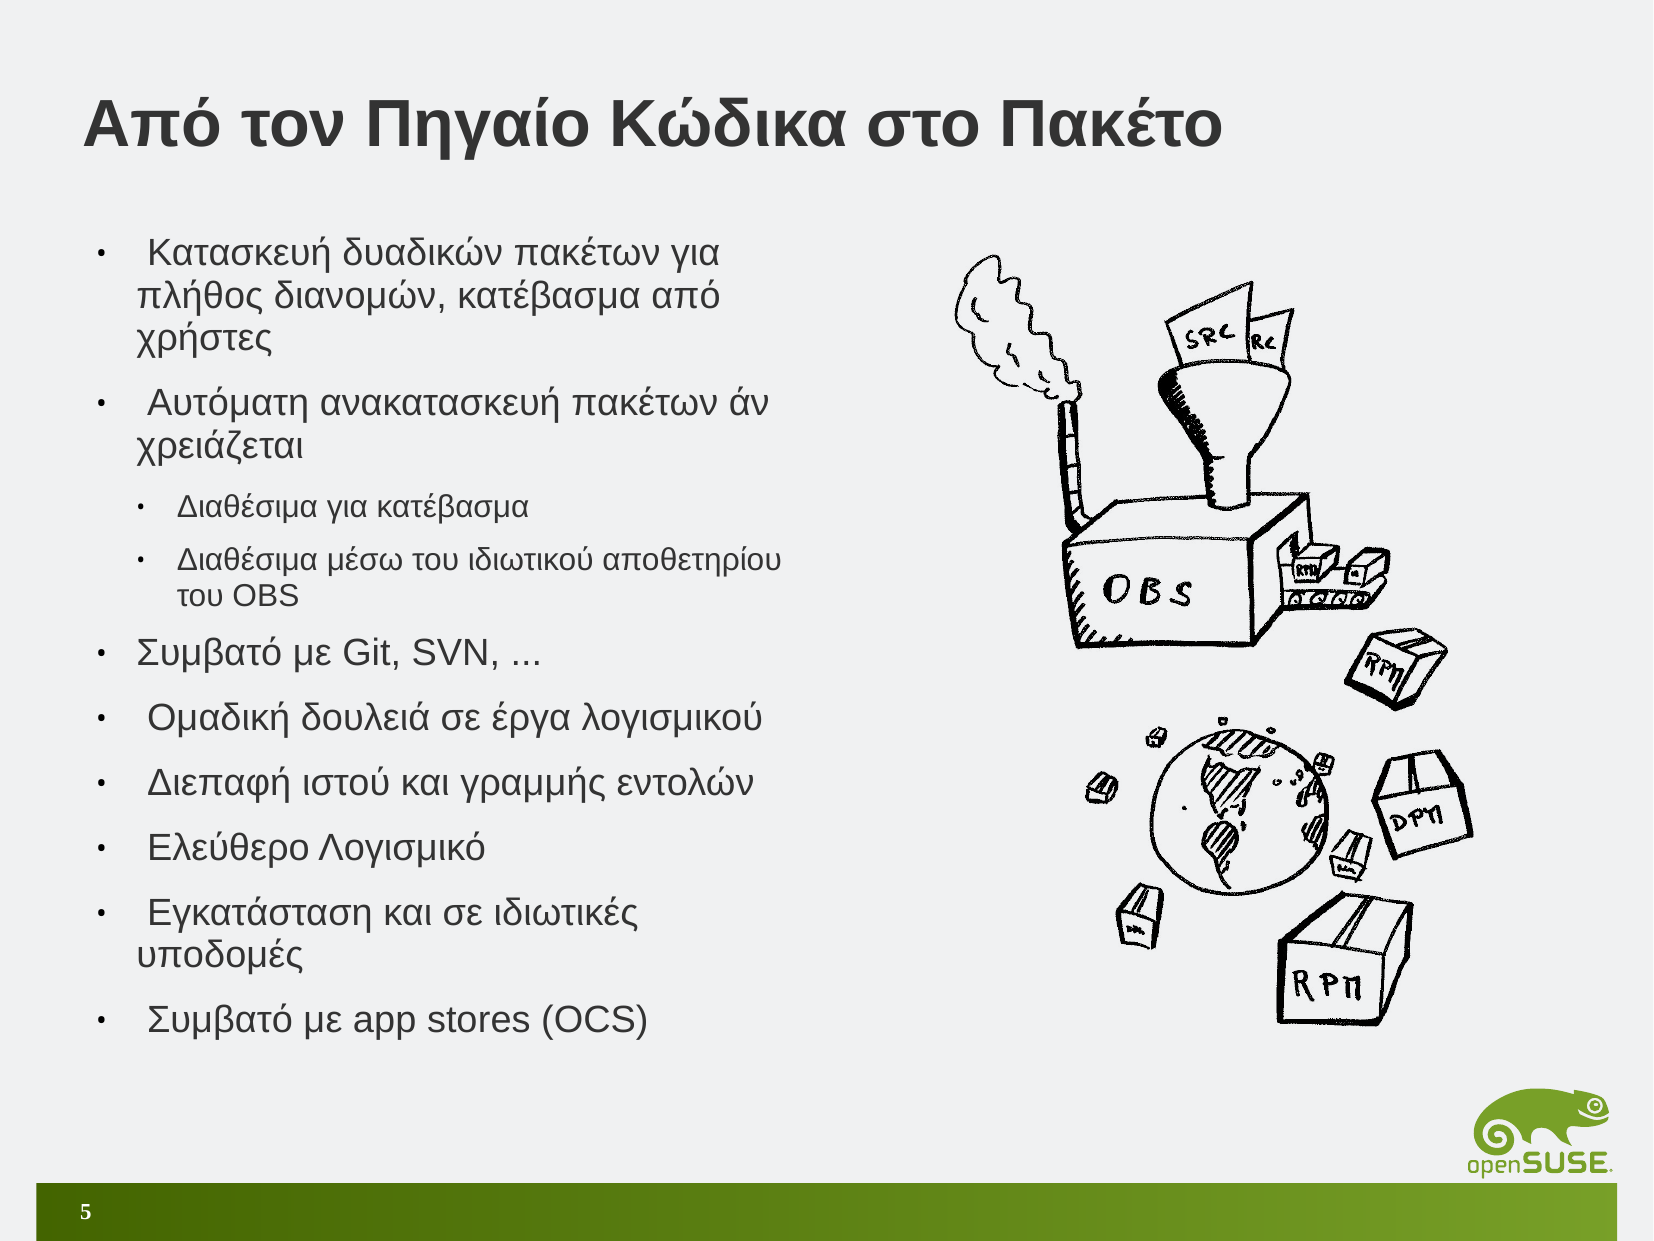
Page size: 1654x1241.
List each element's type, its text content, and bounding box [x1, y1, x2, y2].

picture [0, 0, 1654, 1241]
title Από τον Πηγαίο Κώδικα στο Πακέτο [82, 86, 1571, 161]
list Κατασκευή δυαδικών πακέτων για πλήθος διανομών, κατέβασμα από χρήστες Αυτόματη ανακατασκευή πακέτων άν χρειάζεται Διαθέσιμα για κατέβασμα Διαθέσιμα μέσω του ιδιωτικού αποθετηρίου του OBS Συμβατό με Git, SVN, ... Ομαδική δουλειά σε έργα λογισμικού Διεπαφή ιστού και γραμμής εντολών Ελεύθερο Λογισμικό Εγκατάσταση και σε ιδιωτικές υποδομές Συμβατό με app stores (OCS) [82, 231, 809, 1050]
